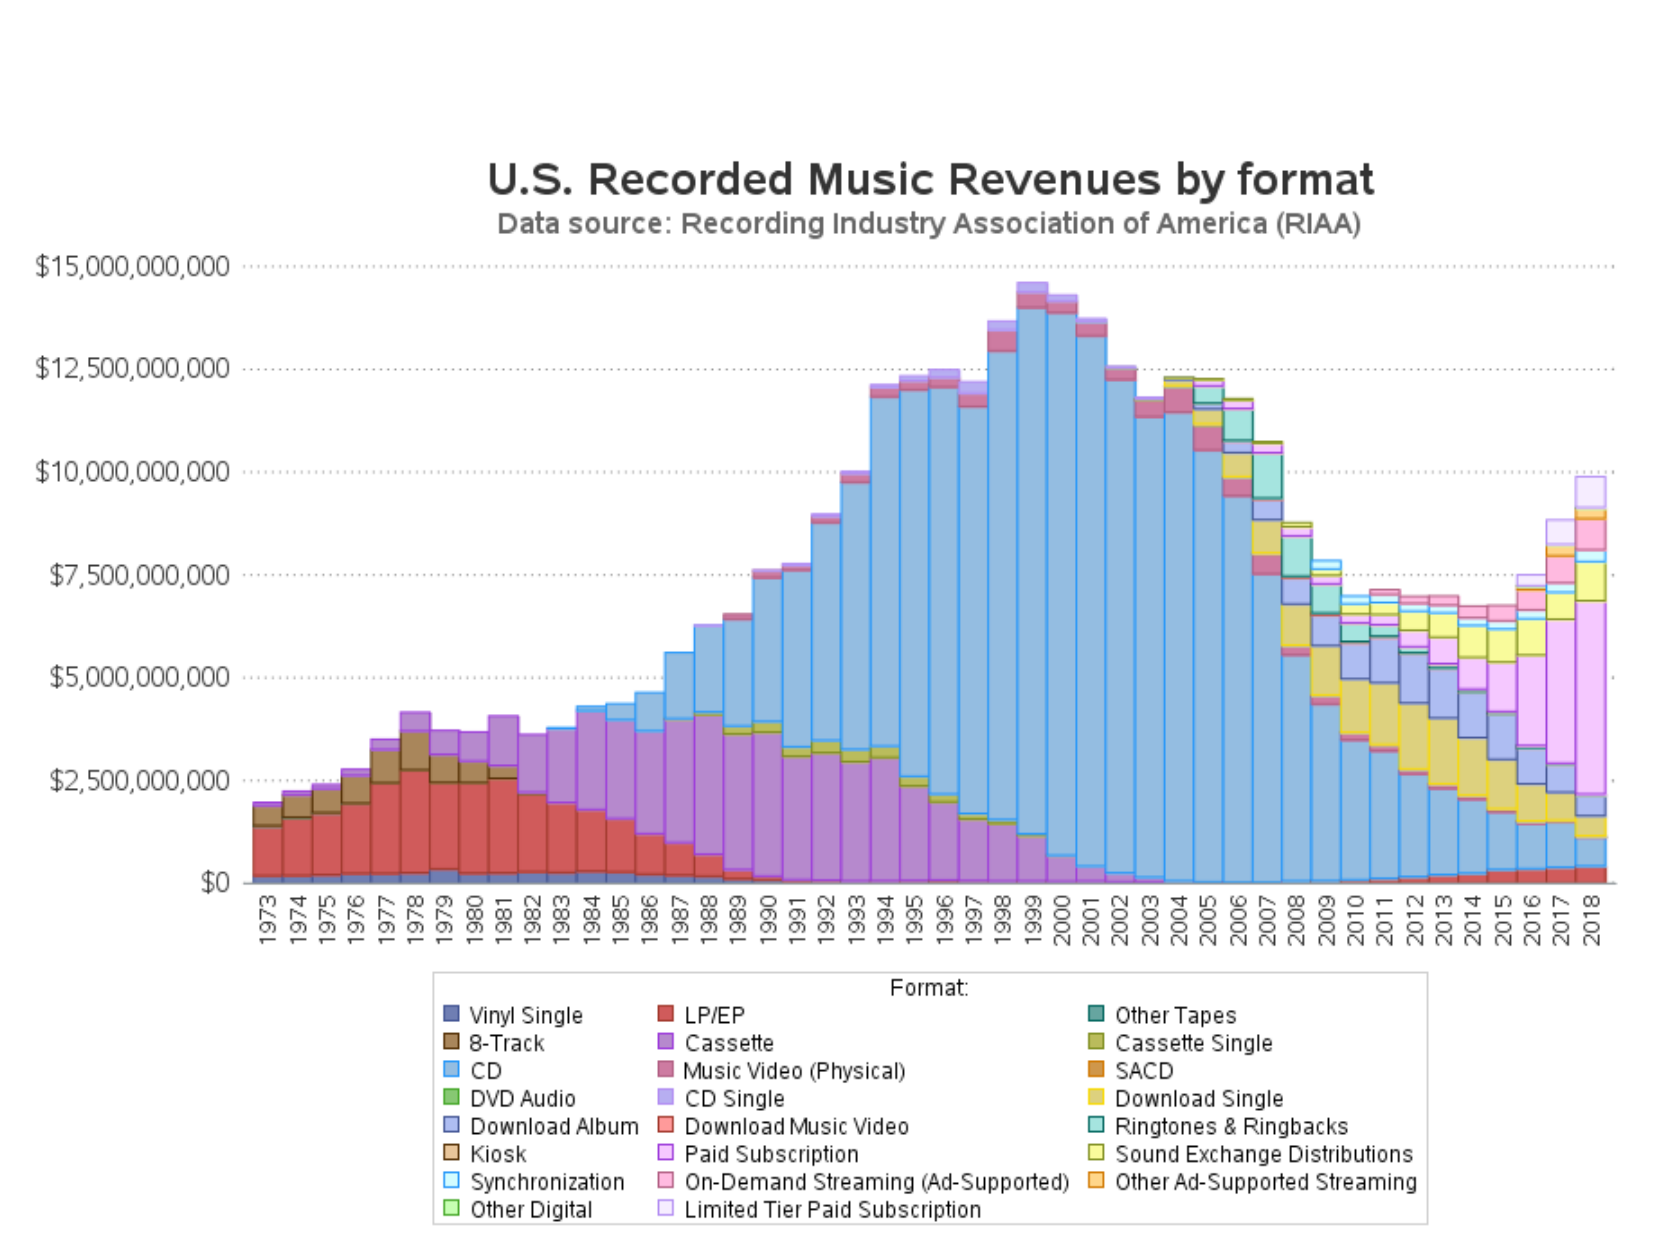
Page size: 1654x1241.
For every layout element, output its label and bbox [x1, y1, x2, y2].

picture [15, 134, 1636, 1241]
